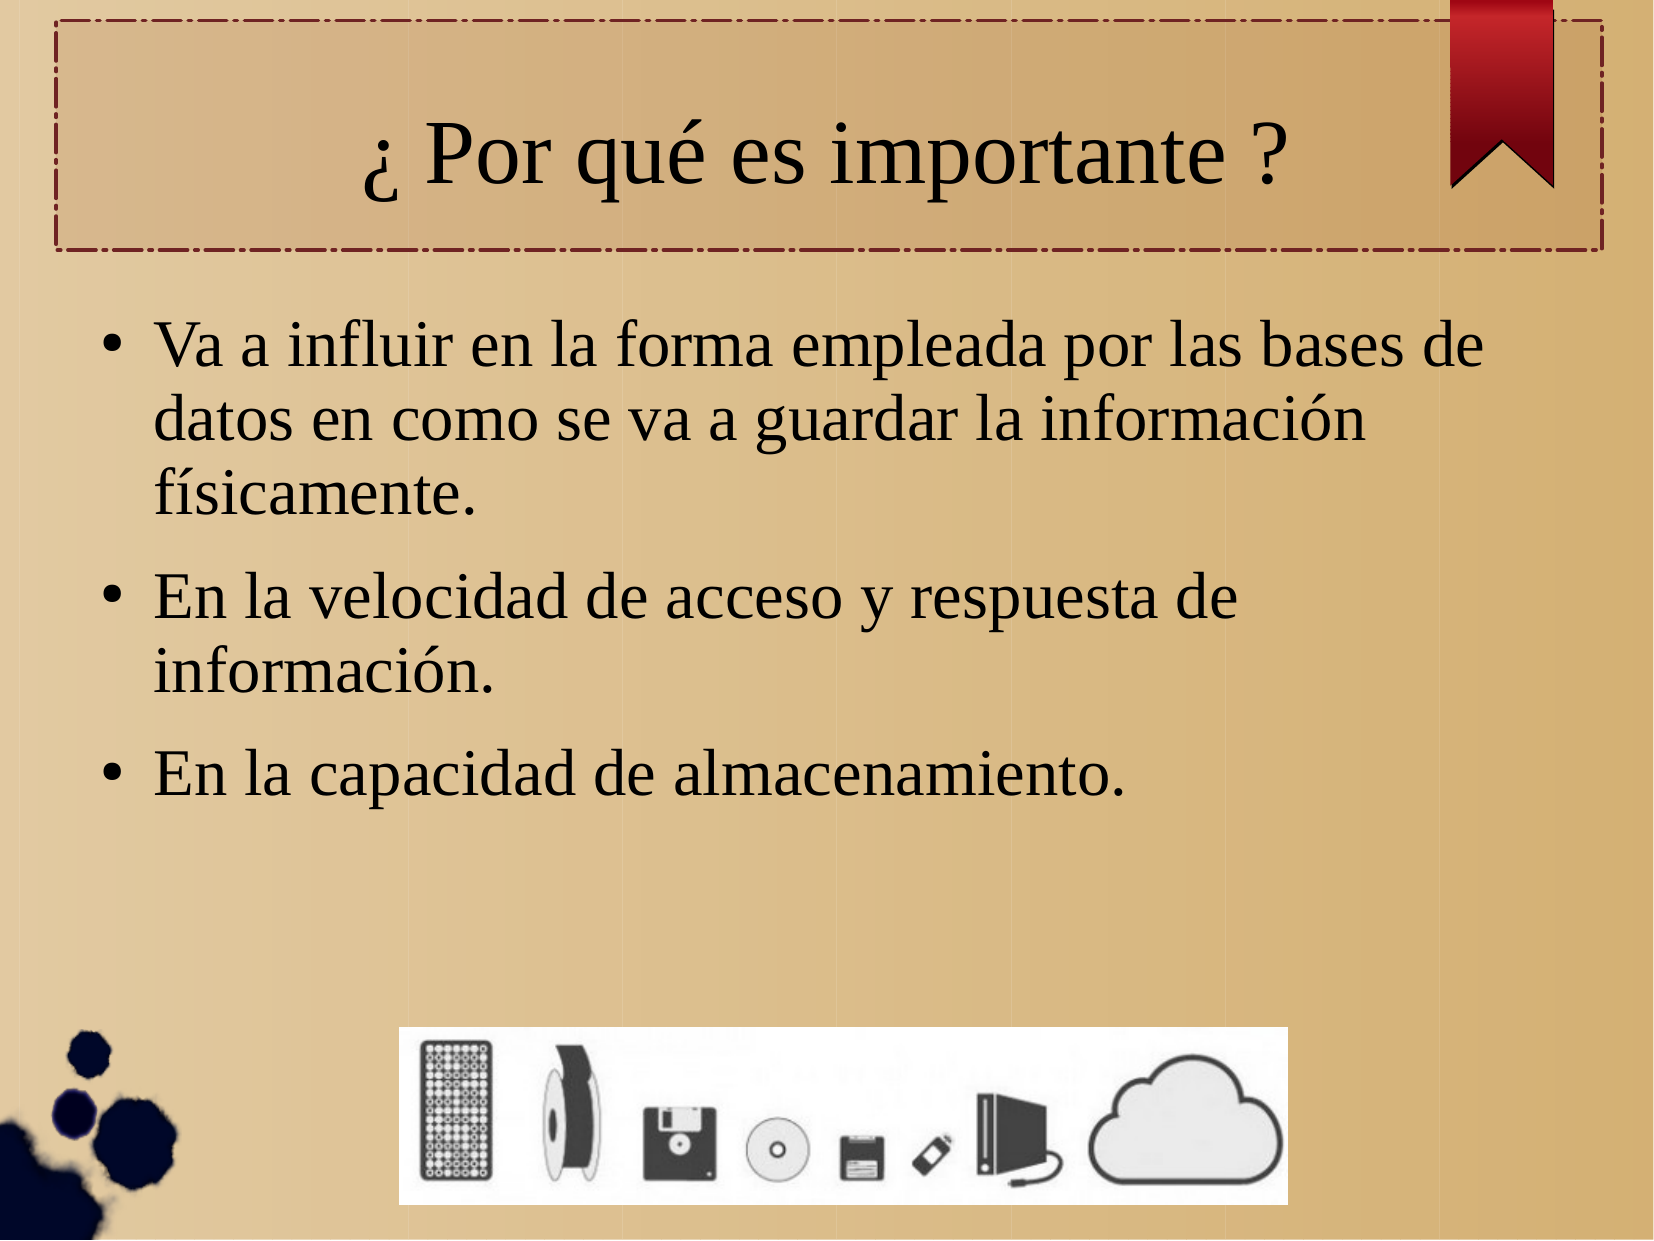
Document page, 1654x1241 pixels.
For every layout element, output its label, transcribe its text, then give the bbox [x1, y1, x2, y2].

list Va a influir en la forma empleada por las bases de datos en como se va a guardar la información físicamente. En la velocidad de acceso y respuesta de información. En la capacidad de almacenamiento. [82, 307, 1583, 1016]
picture [399, 1027, 1288, 1205]
title ¿ Por qué es importante ? [82, 49, 1571, 257]
